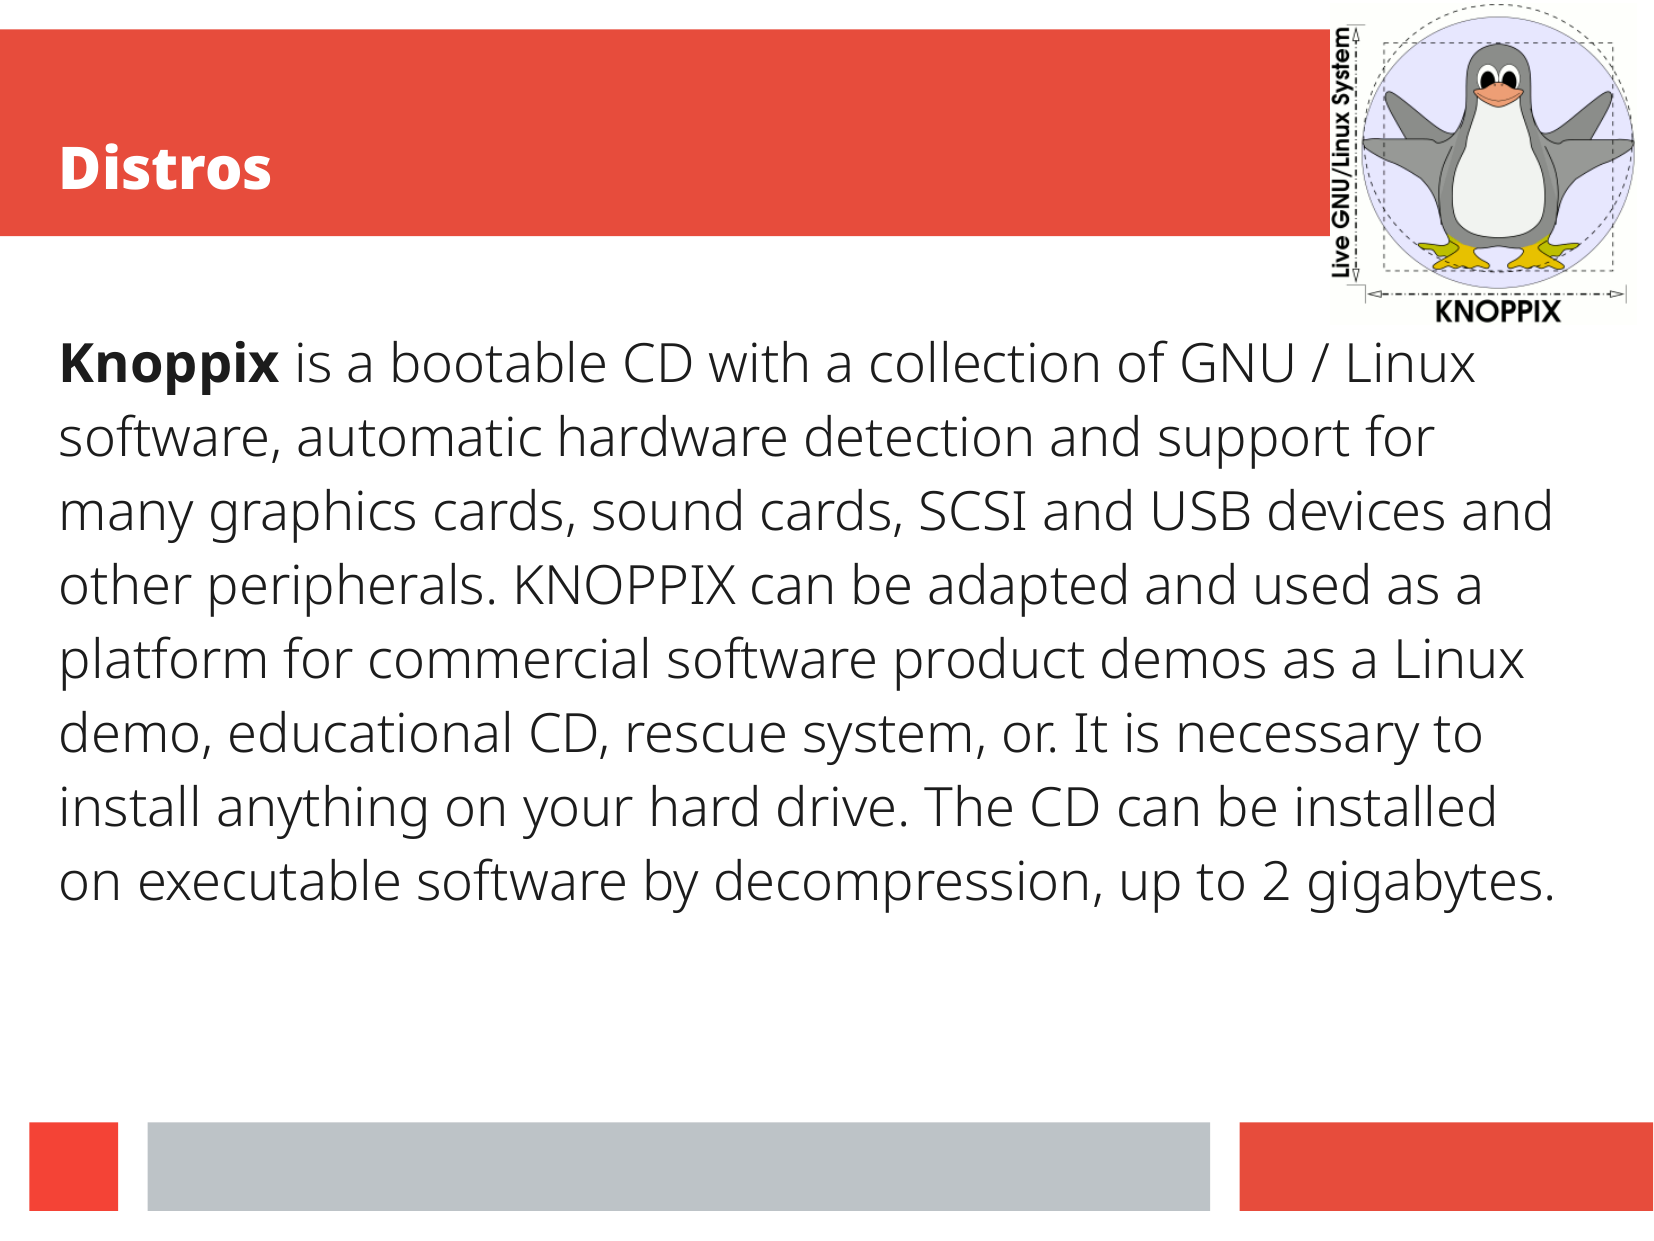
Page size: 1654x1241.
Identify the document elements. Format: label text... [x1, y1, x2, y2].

title Distros [58, 59, 1330, 207]
subtitle Knoppix is a bootable CD with a collection of GNU / Linux software, automatic hardware detection and support for many graphics cards, sound cards, SCSI and USB devices and other peripherals. KNOPPIX can be adapted and used as a platform for commercial software product demos as a Linux demo, educational CD, rescue system, or. It is necessary to install anything on your hard drive. The CD can be installed on executable software by decompression, up to 2 gigabytes. [58, 324, 1565, 1093]
picture [1330, 3, 1637, 325]
